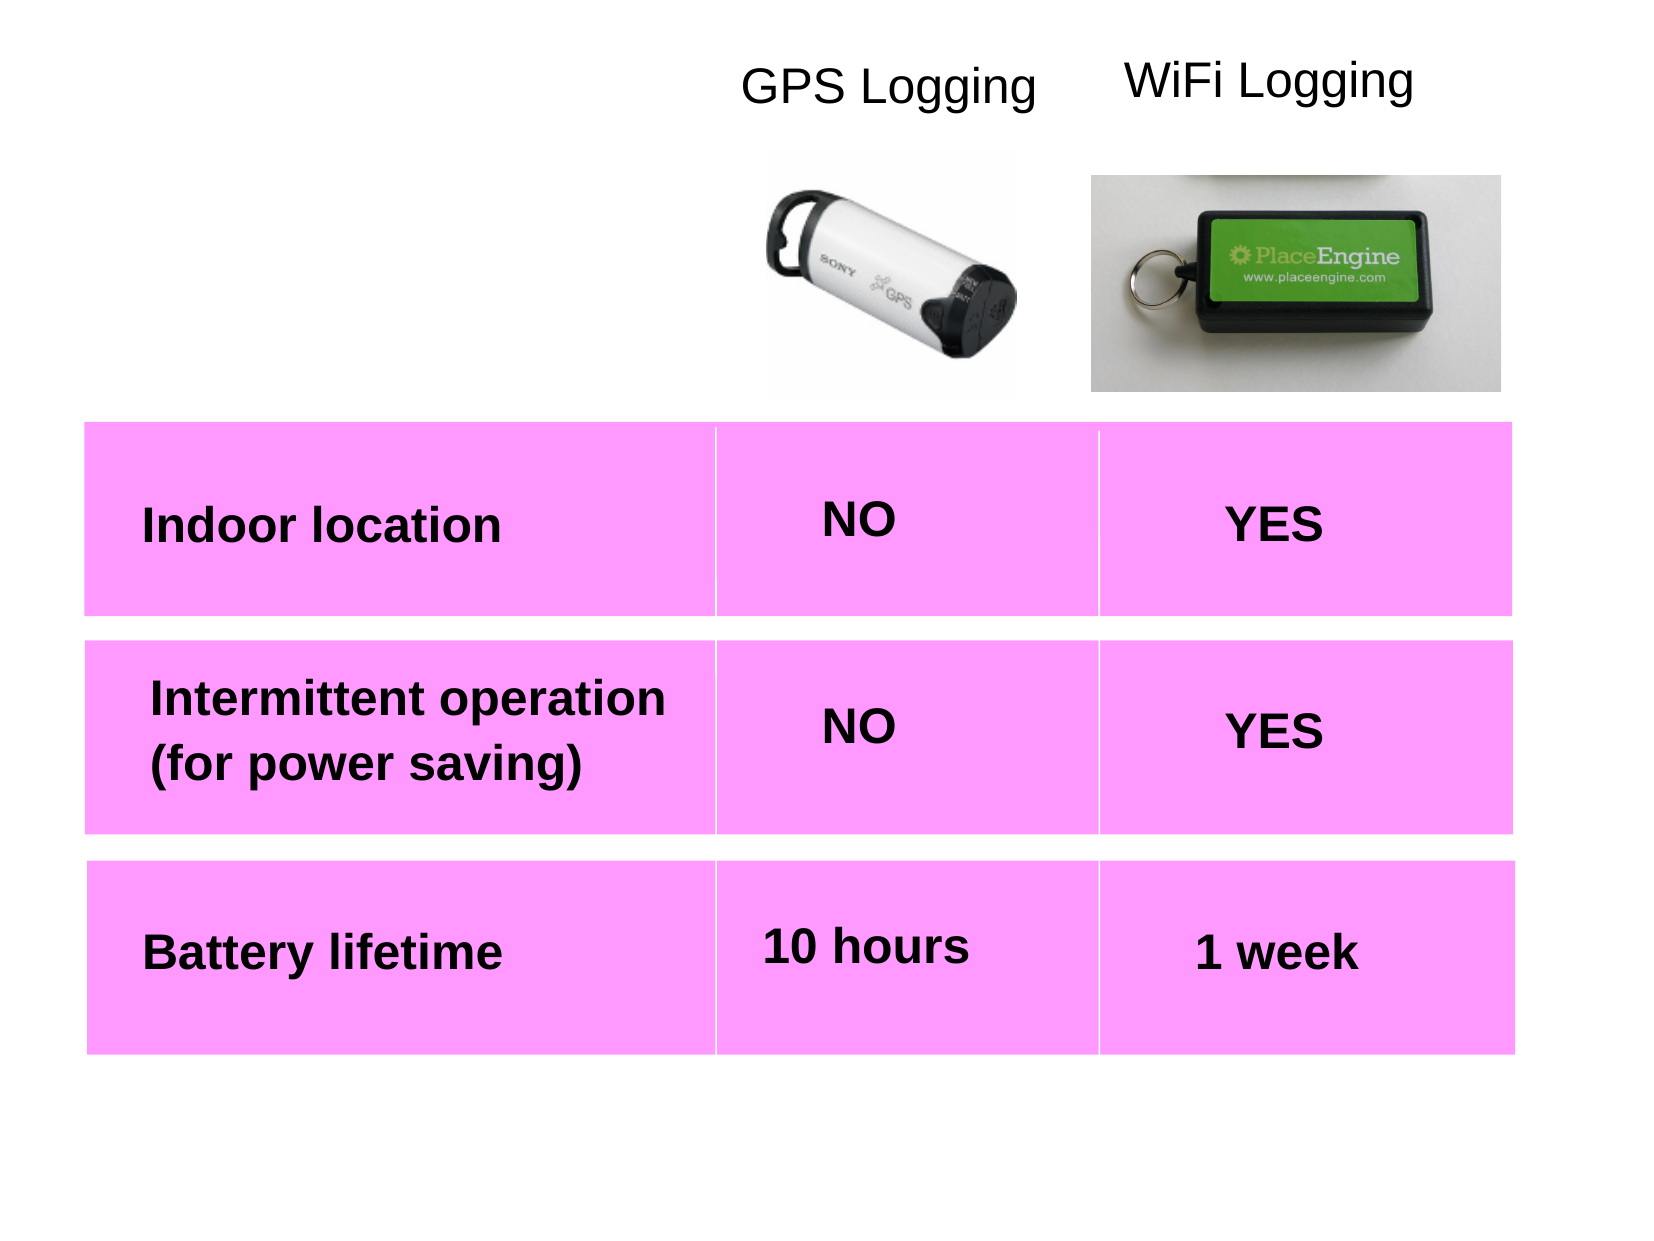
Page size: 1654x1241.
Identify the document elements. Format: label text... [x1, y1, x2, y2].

text_box [717, 640, 1098, 835]
text_box Indoor location [126, 489, 518, 561]
text_box [84, 421, 1513, 617]
text_box YES [1209, 488, 1339, 561]
text_box 1 week [1180, 916, 1374, 988]
text_box WiFi Logging [1108, 44, 1430, 117]
text_box [1101, 640, 1513, 835]
text_box [84, 640, 715, 835]
text_box Intermittent operation (for power saving)‏ [135, 663, 682, 803]
text_box [717, 860, 1098, 1055]
text_box NO [806, 483, 912, 555]
text_box 10 hours [747, 910, 986, 983]
picture [1091, 175, 1502, 392]
text_box [87, 860, 715, 1055]
text_box [1101, 860, 1516, 1055]
picture [766, 149, 1017, 400]
text_box NO [806, 690, 912, 762]
text_box GPS Logging [725, 50, 1053, 122]
text_box YES [1209, 696, 1340, 768]
text_box Battery lifetime [127, 916, 519, 988]
